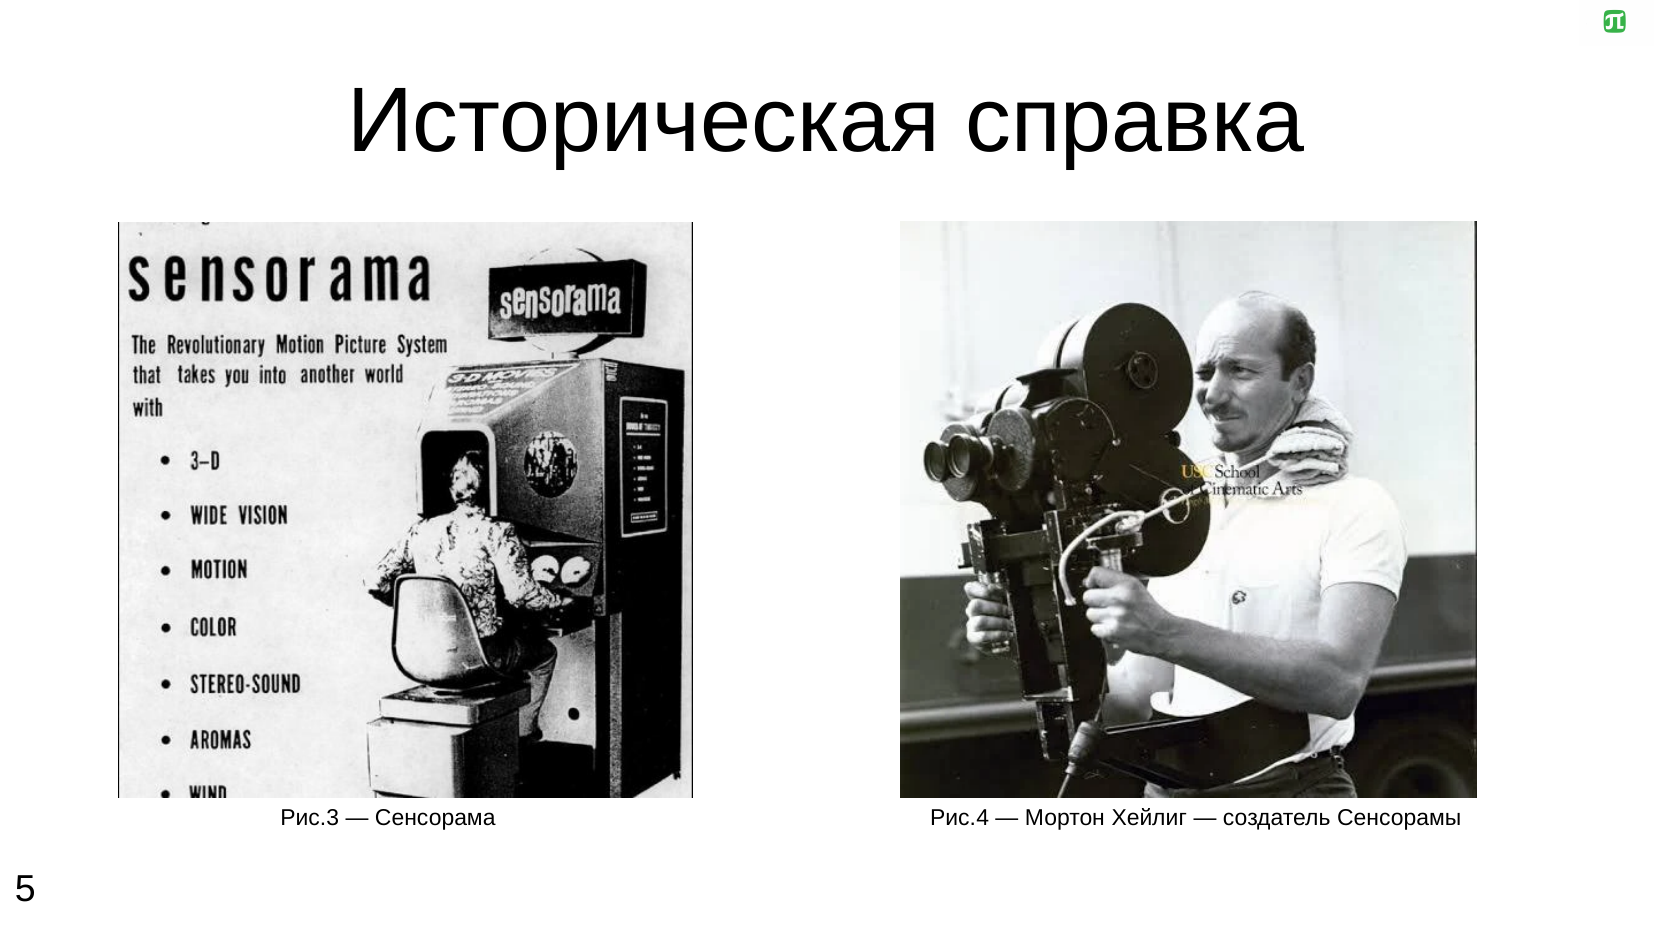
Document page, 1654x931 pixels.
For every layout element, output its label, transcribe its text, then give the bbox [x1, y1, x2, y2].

text_box Рис.4 — Мортон Хейлиг — создатель Сенсорамы [915, 797, 1477, 864]
text_box [0, 860, 562, 931]
text_box Рис.3 — Сенсорама [265, 797, 532, 860]
title Историческая справка [82, 37, 1571, 193]
picture [900, 221, 1477, 798]
picture [1579, 0, 1654, 46]
picture [118, 222, 693, 798]
